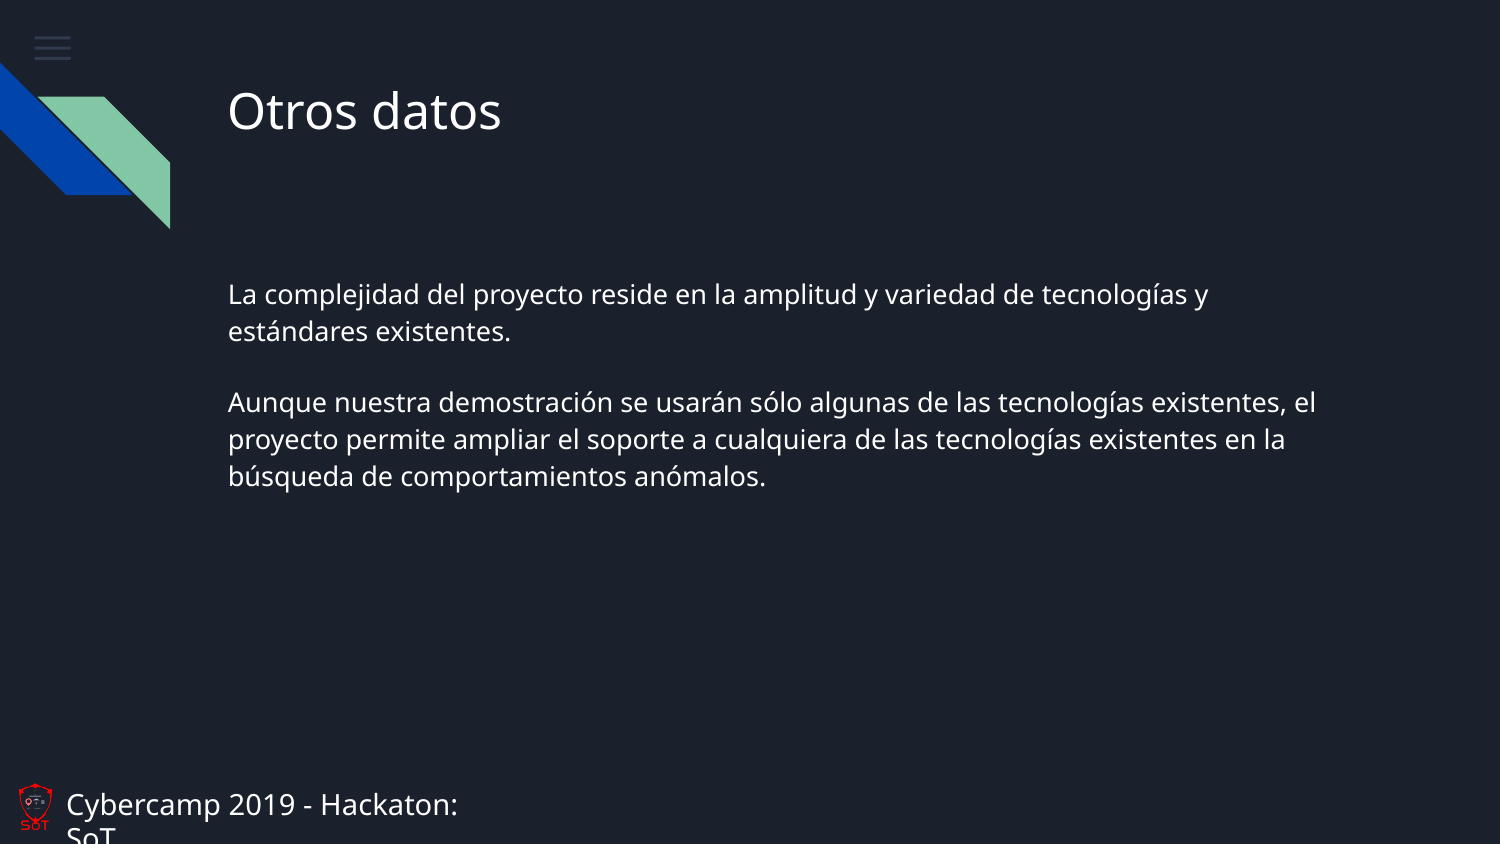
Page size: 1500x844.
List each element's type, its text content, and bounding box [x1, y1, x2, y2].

list La complejidad del proyecto reside en la amplitud y variedad de tecnologías y estándares existentes. Aunque nuestra demostración se usarán sólo algunas de las tecnologías existentes, el proyecto permite ampliar el soporte a cualquiera de las tecnologías existentes en la búsqueda de comportamientos anómalos. [212, 257, 1368, 735]
title Otros datos [212, 64, 1368, 215]
picture [19, 783, 52, 830]
